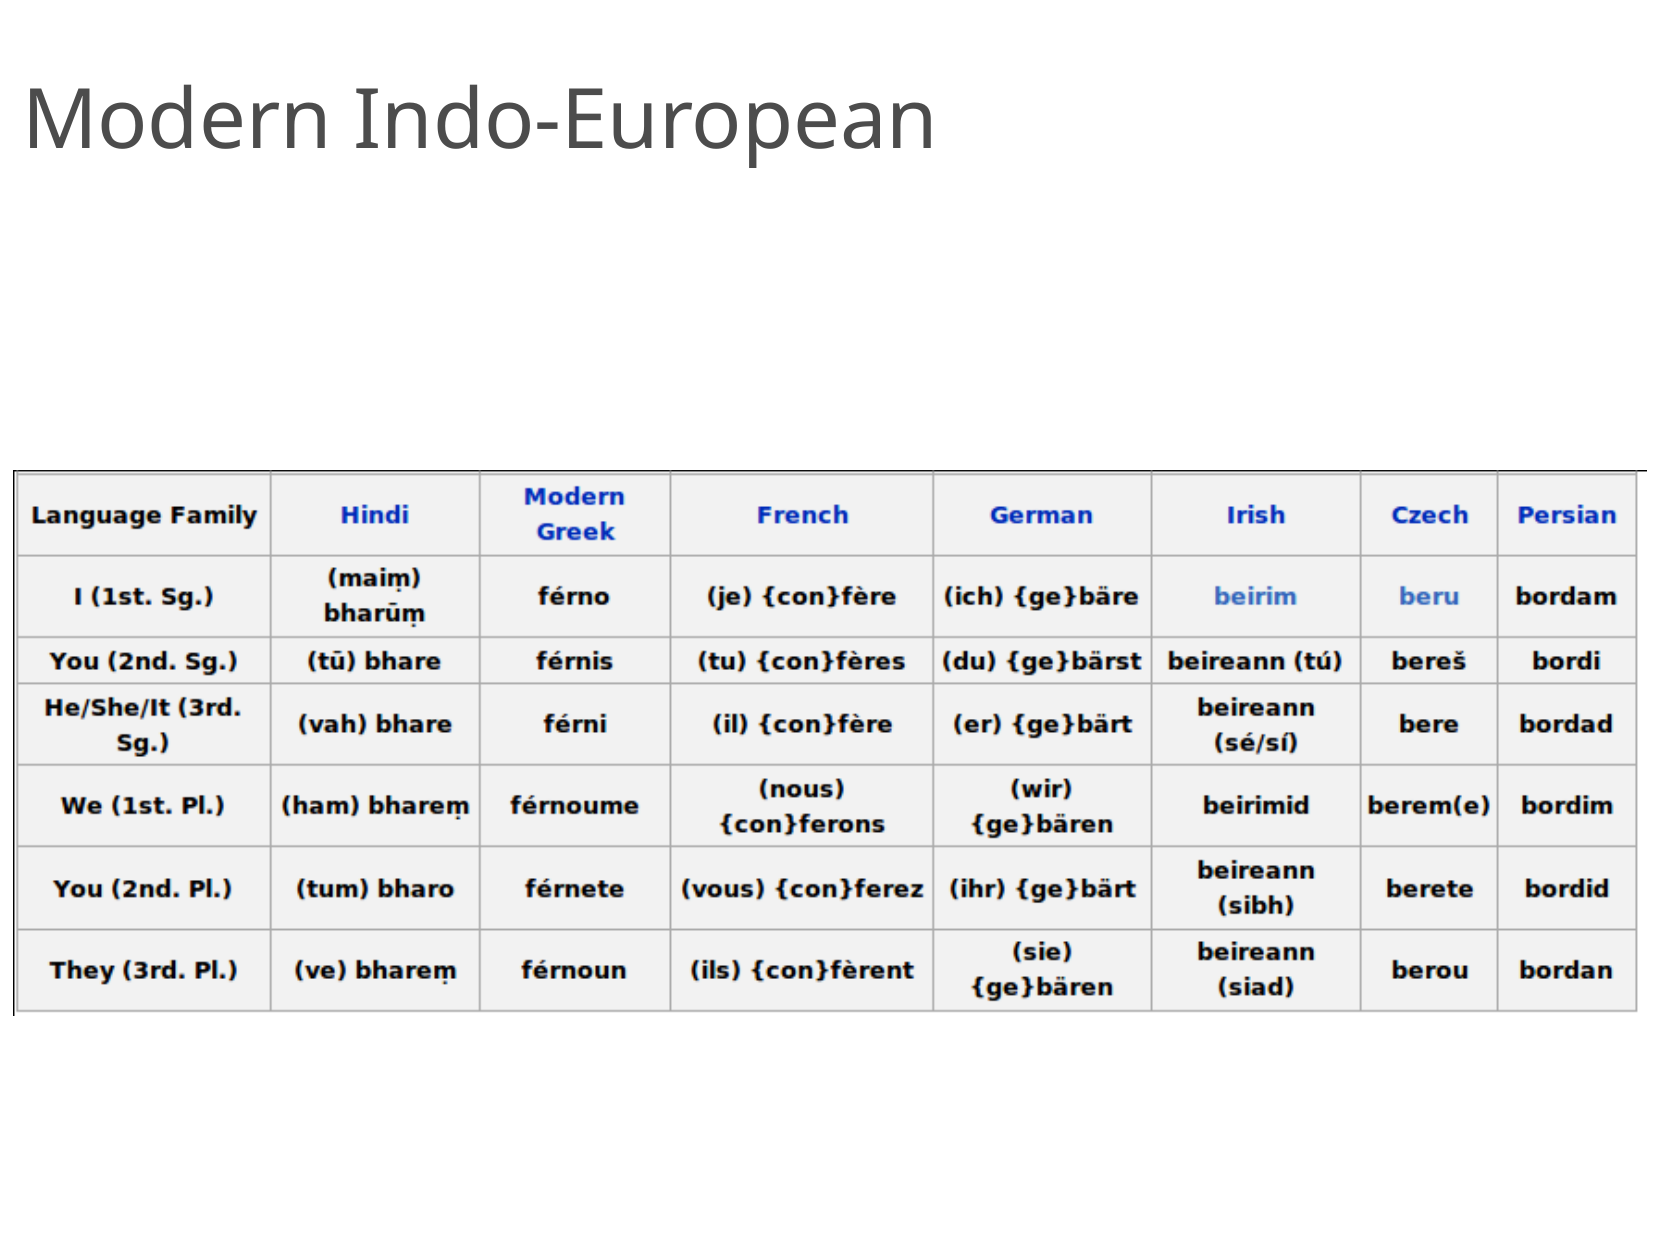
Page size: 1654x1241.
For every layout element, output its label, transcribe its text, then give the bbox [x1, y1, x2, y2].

title Modern Indo-European [22, 19, 1654, 213]
picture [13, 470, 1647, 1016]
